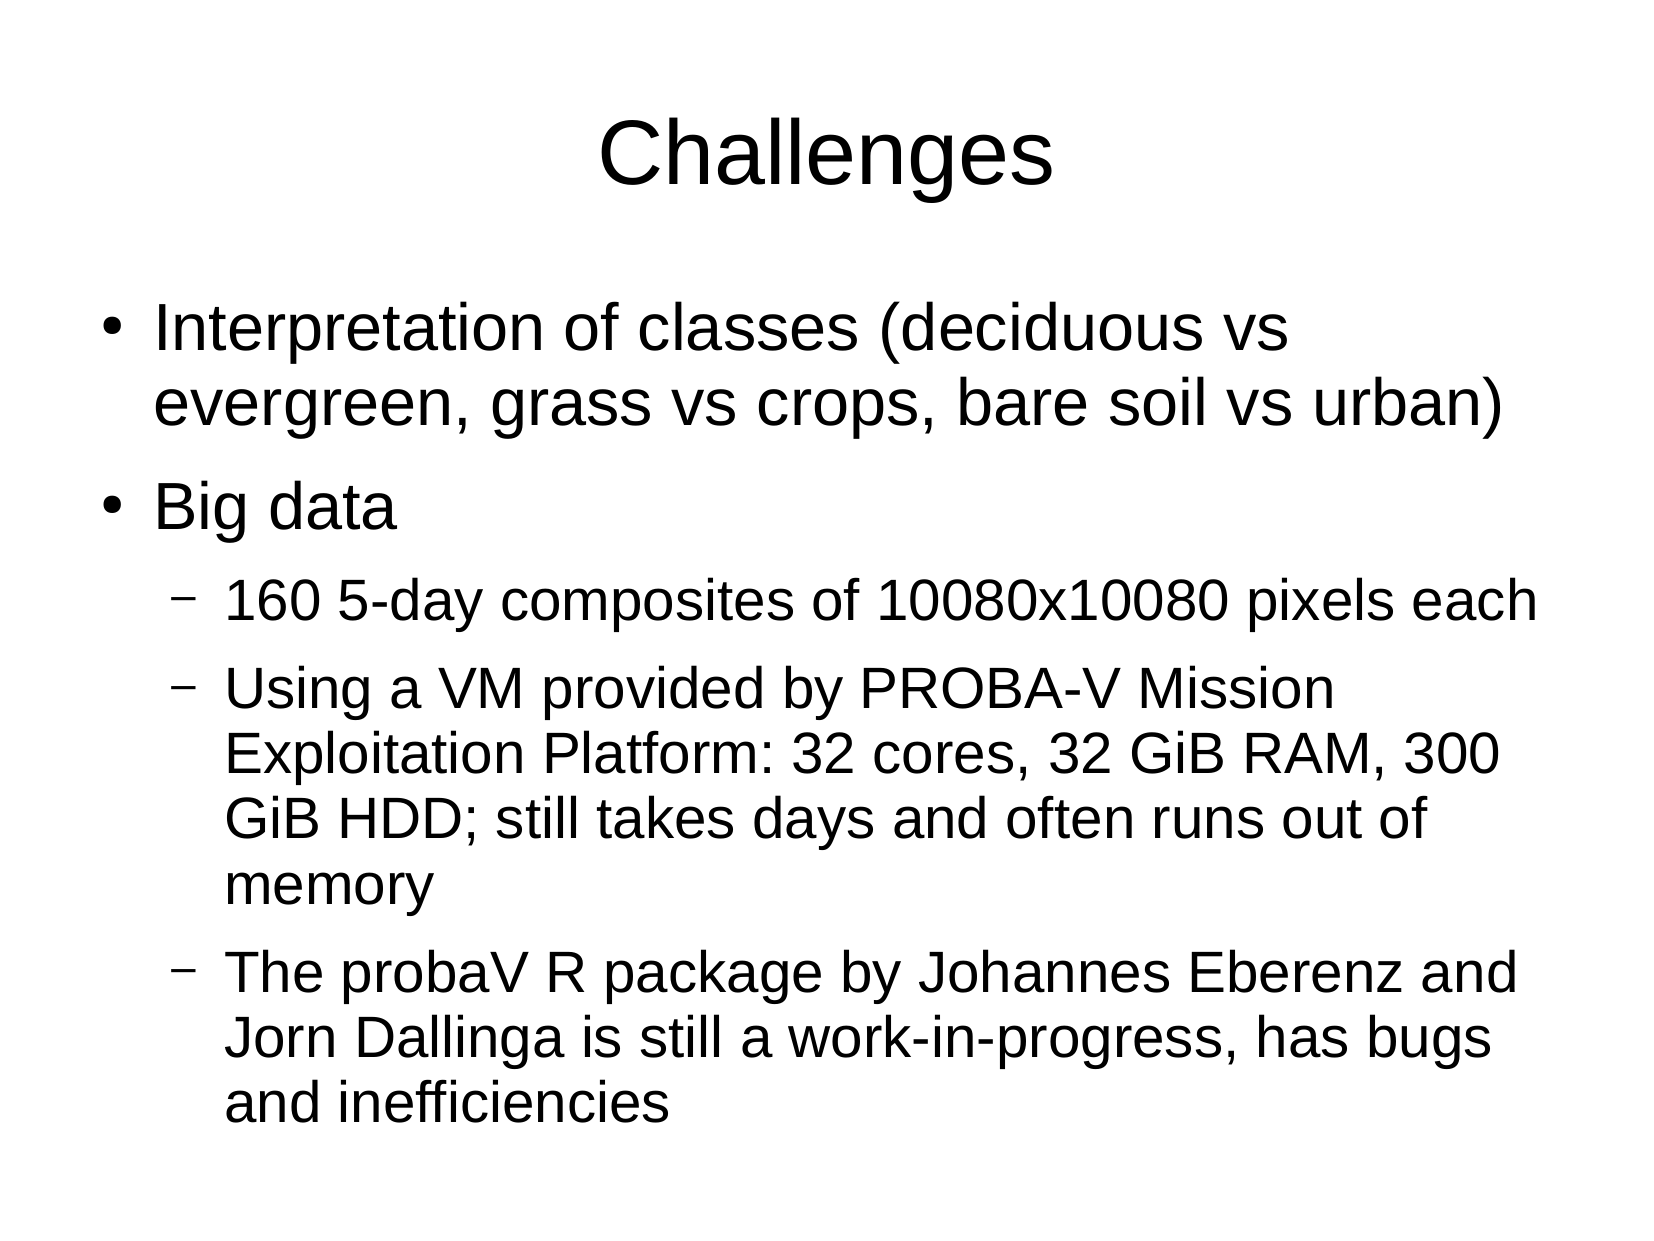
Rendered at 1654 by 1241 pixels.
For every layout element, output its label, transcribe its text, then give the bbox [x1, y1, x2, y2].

title Challenges [82, 49, 1571, 257]
list Interpretation of classes (deciduous vs evergreen, grass vs crops, bare soil vs urban) Big data 160 5-day composites of 10080x10080 pixels each Using a VM provided by PROBA-V Mission Exploitation Platform: 32 cores, 32 GiB RAM, 300 GiB HDD; still takes days and often runs out of memory The probaV R package by Johannes Eberenz and Jorn Dallinga is still a work-in-progress, has bugs and inefficiencies [82, 290, 1571, 1010]
